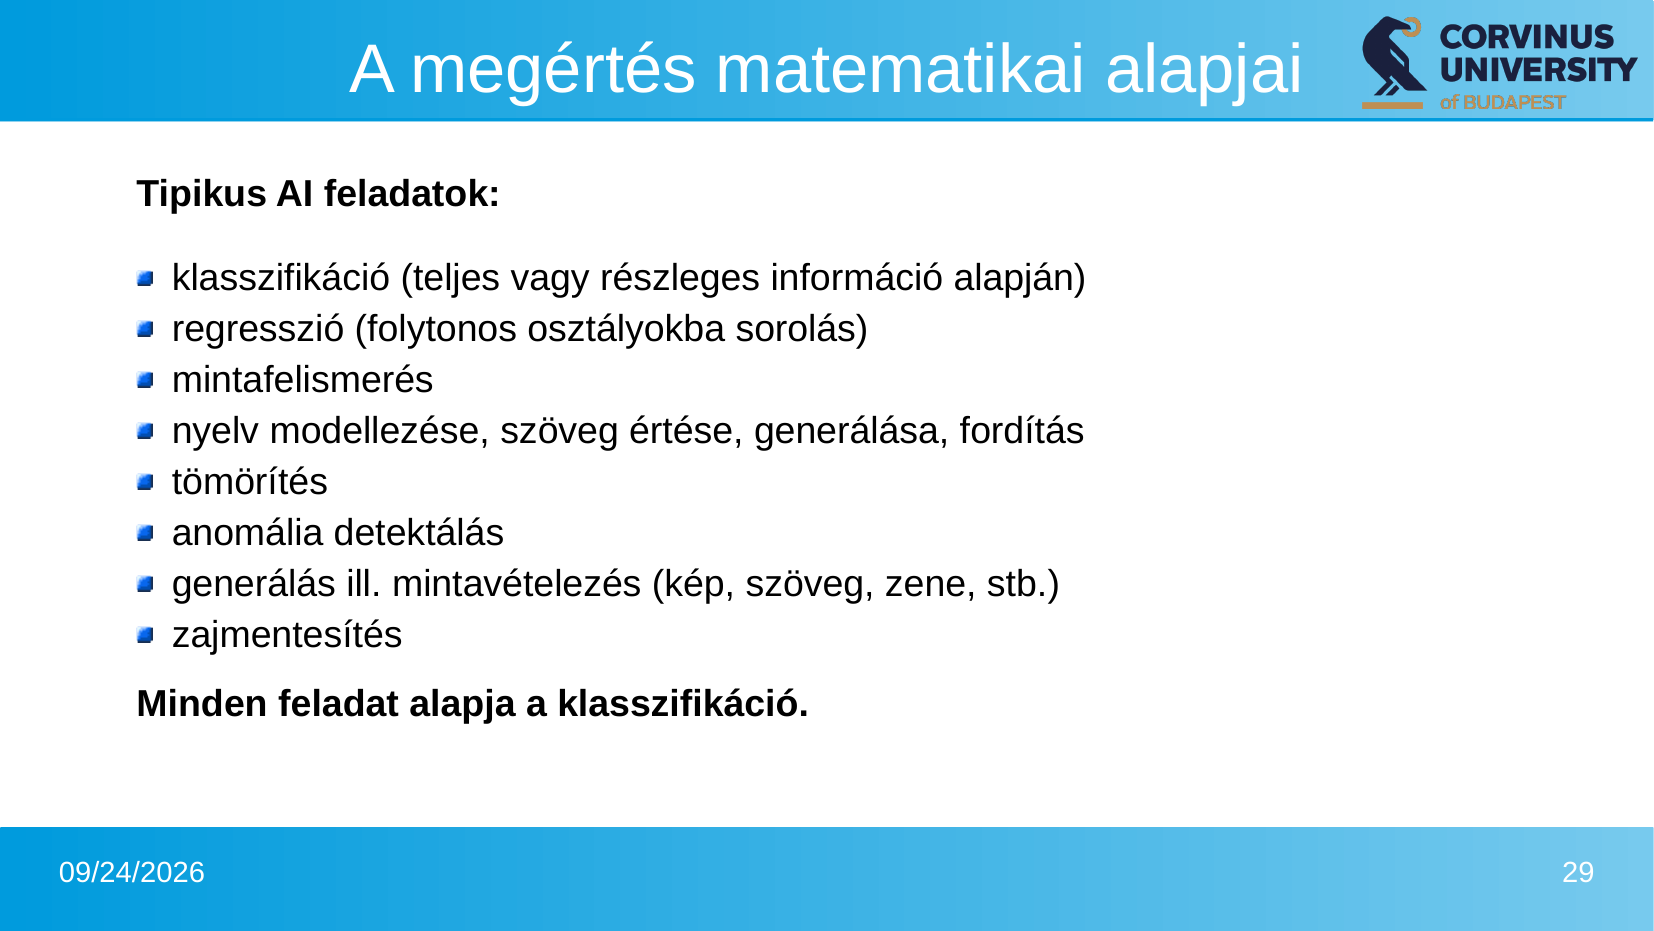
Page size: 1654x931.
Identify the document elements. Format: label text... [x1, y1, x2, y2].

title A megértés matematikai alapjai [59, 29, 1362, 108]
text_box Tipikus AI feladatok: klasszifikáció (teljes vagy részleges információ alapján) regresszió (folytonos osztályokba sorolás) mintafelismerés nyelv modellezése, szöveg értése, generálása, fordítás tömörítés anomália detektálás generálás ill. mintavételezés (kép, szöveg, zene, stb.) zajmentesítés Minden feladat alapja a klasszifikáció. [121, 165, 1412, 790]
picture [1362, 16, 1638, 109]
